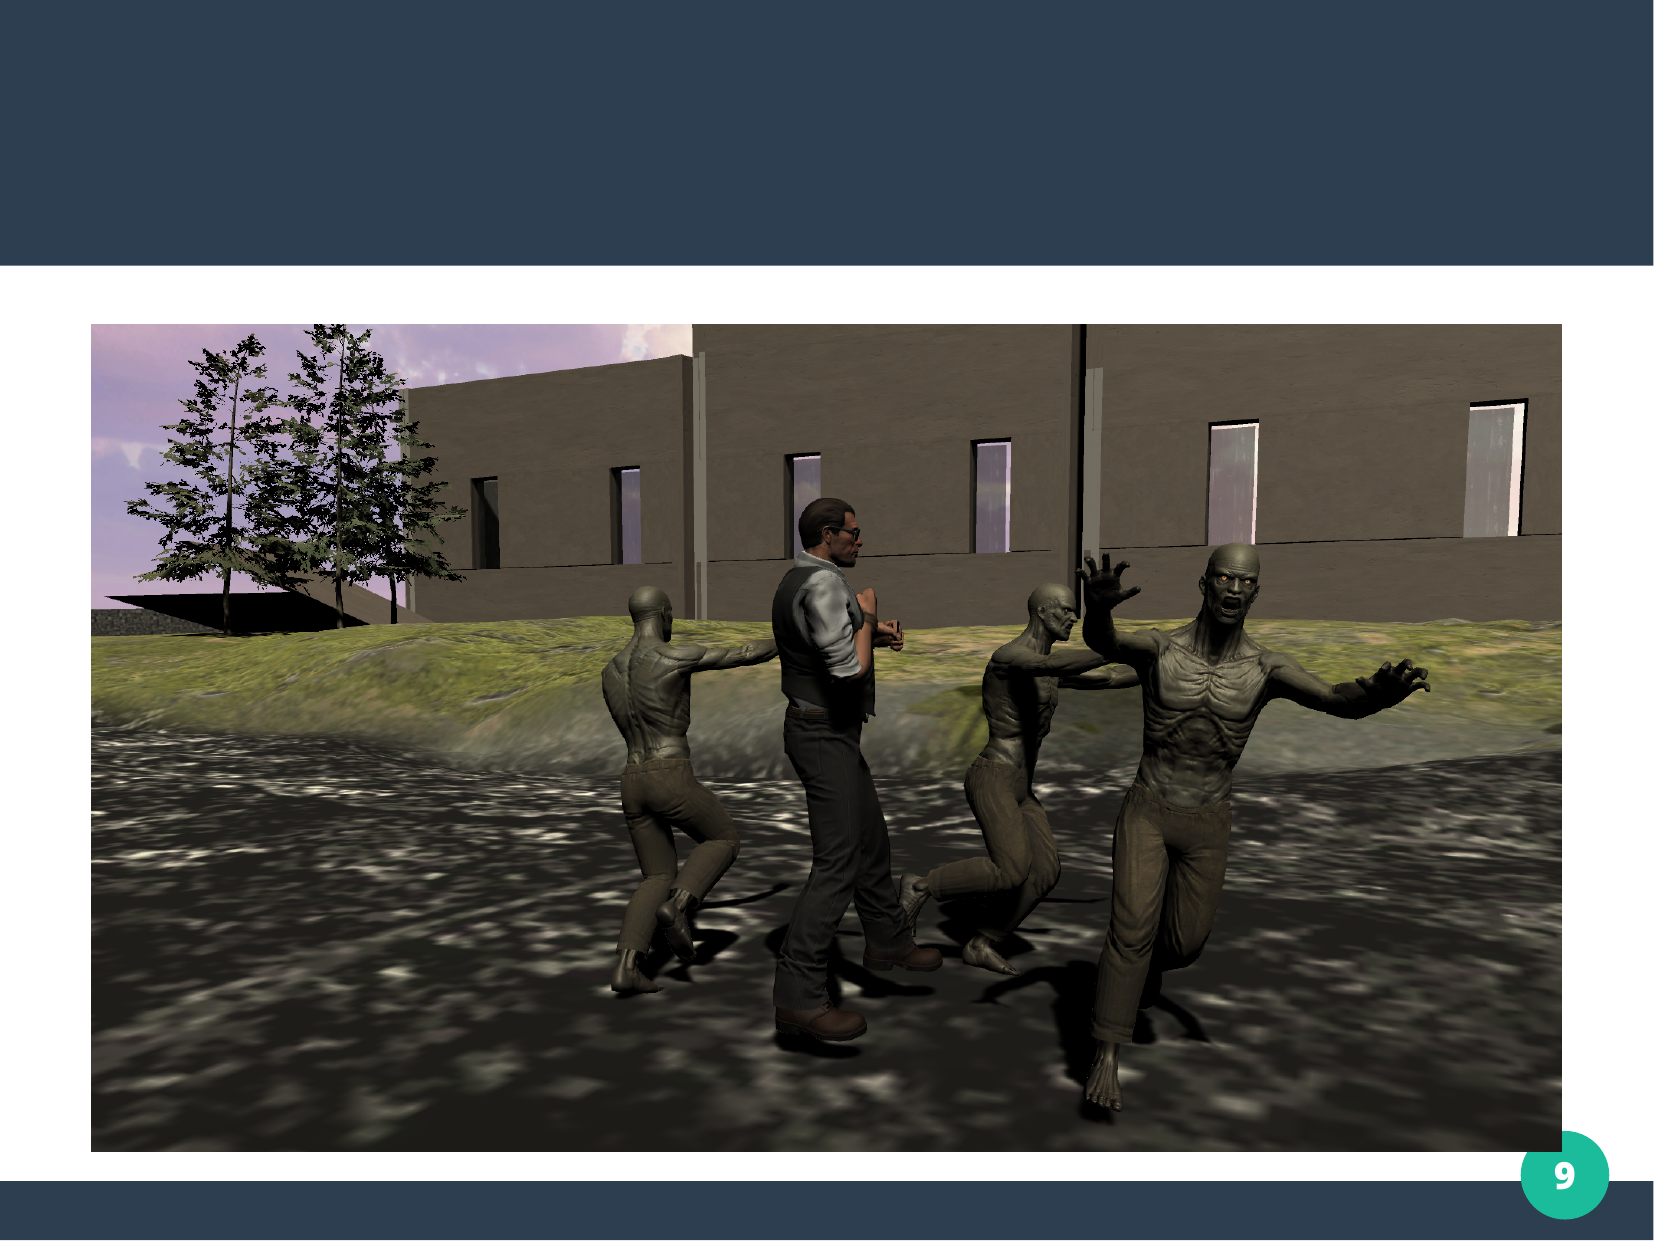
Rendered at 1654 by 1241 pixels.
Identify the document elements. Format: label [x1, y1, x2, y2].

picture [91, 324, 1562, 1152]
